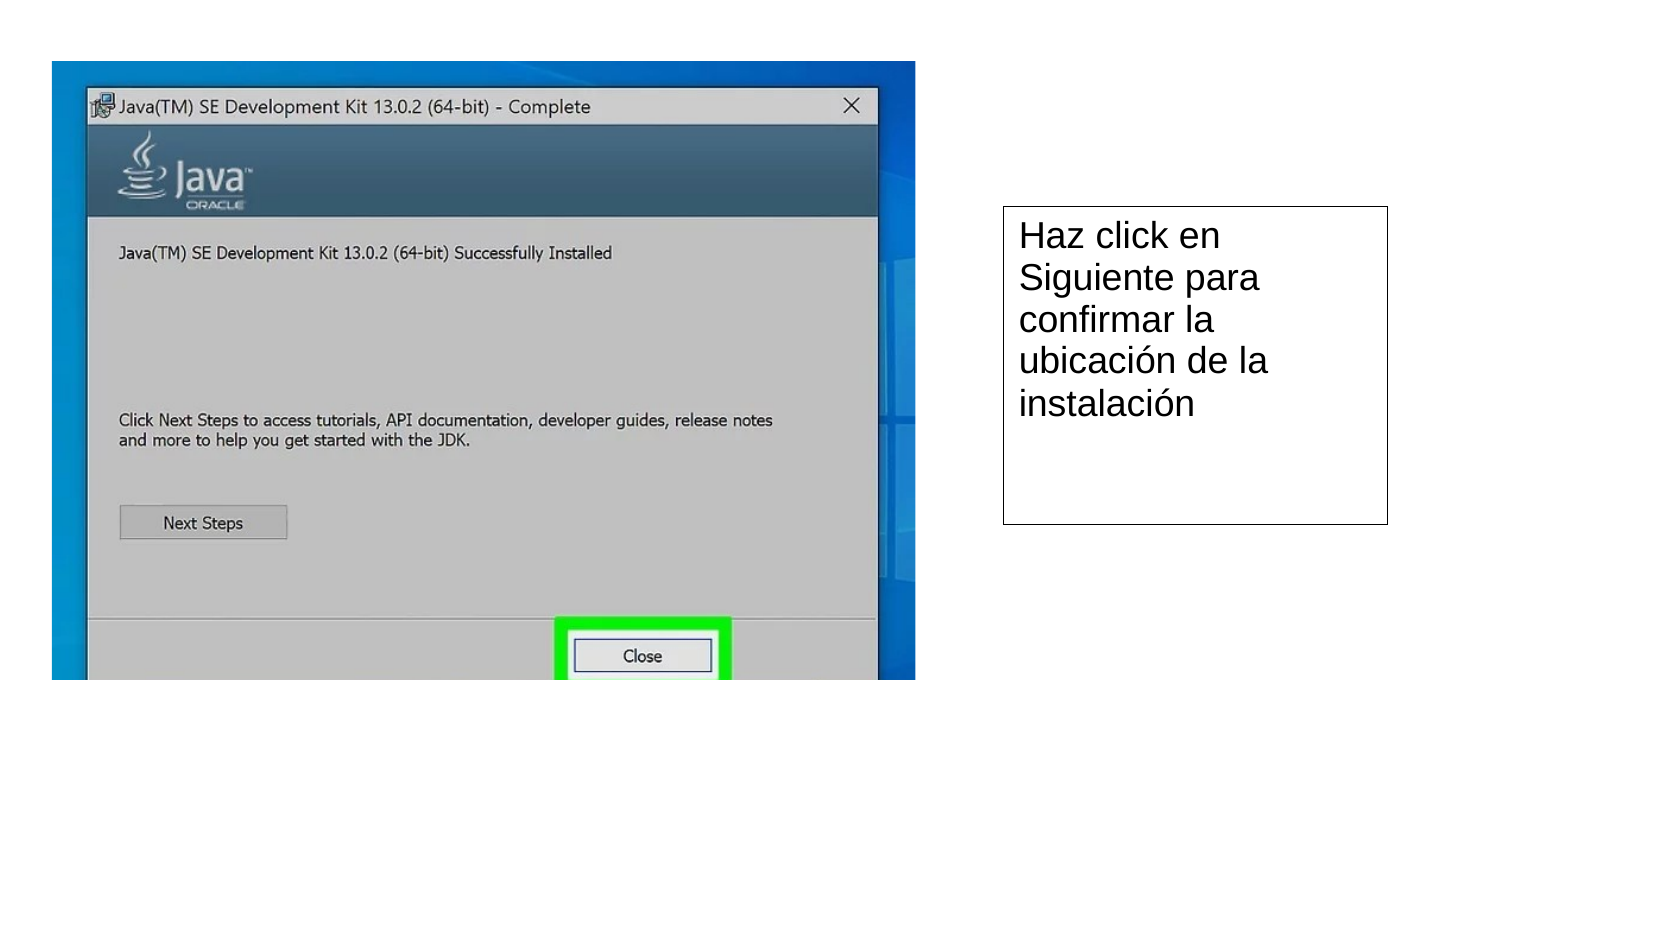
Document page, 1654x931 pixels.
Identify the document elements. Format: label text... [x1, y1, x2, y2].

picture [82, 61, 916, 680]
picture [96, 61, 109, 68]
text_box Haz click en Siguiente para confirmar la ubicación de la instalación [1003, 206, 1388, 525]
